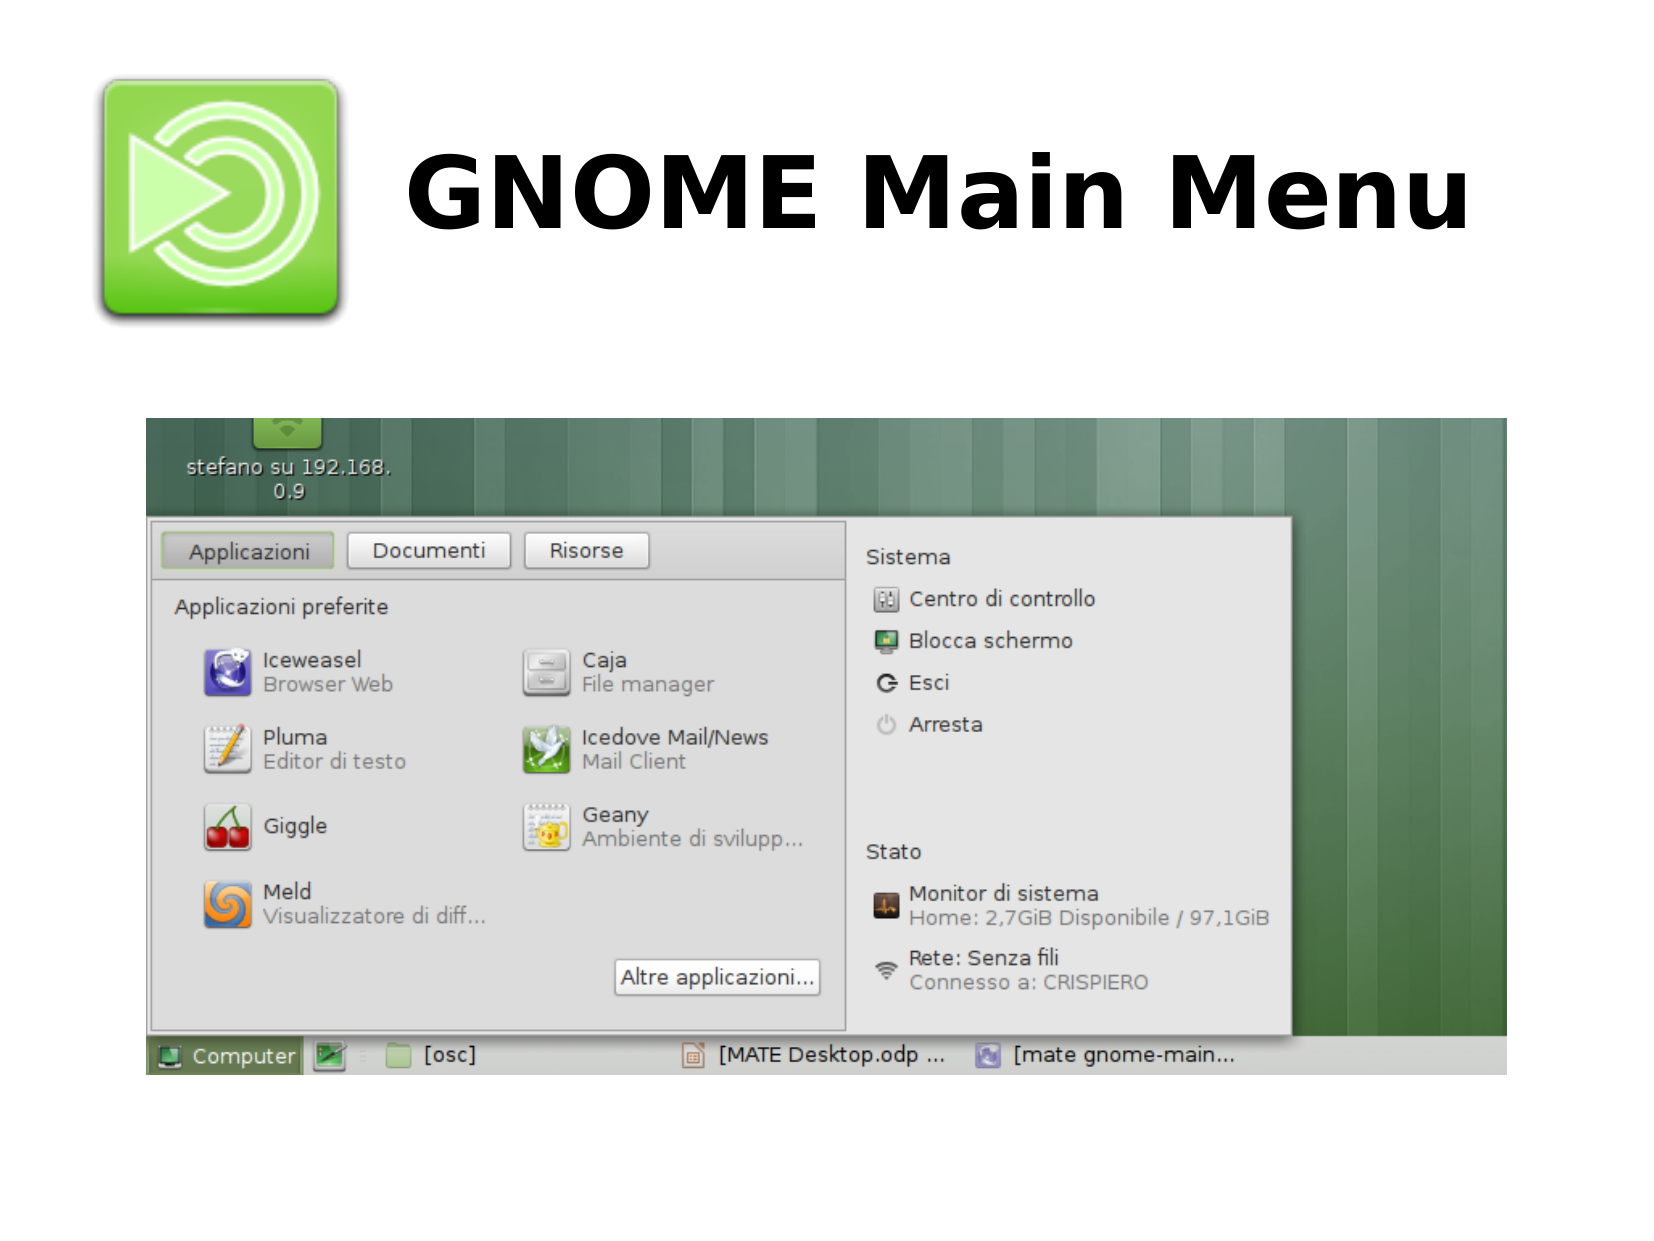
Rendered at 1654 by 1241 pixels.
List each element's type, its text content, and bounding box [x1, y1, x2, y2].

picture [146, 418, 1507, 1075]
picture [88, 64, 355, 331]
text_box GNOME Main Menu [389, 128, 1524, 260]
